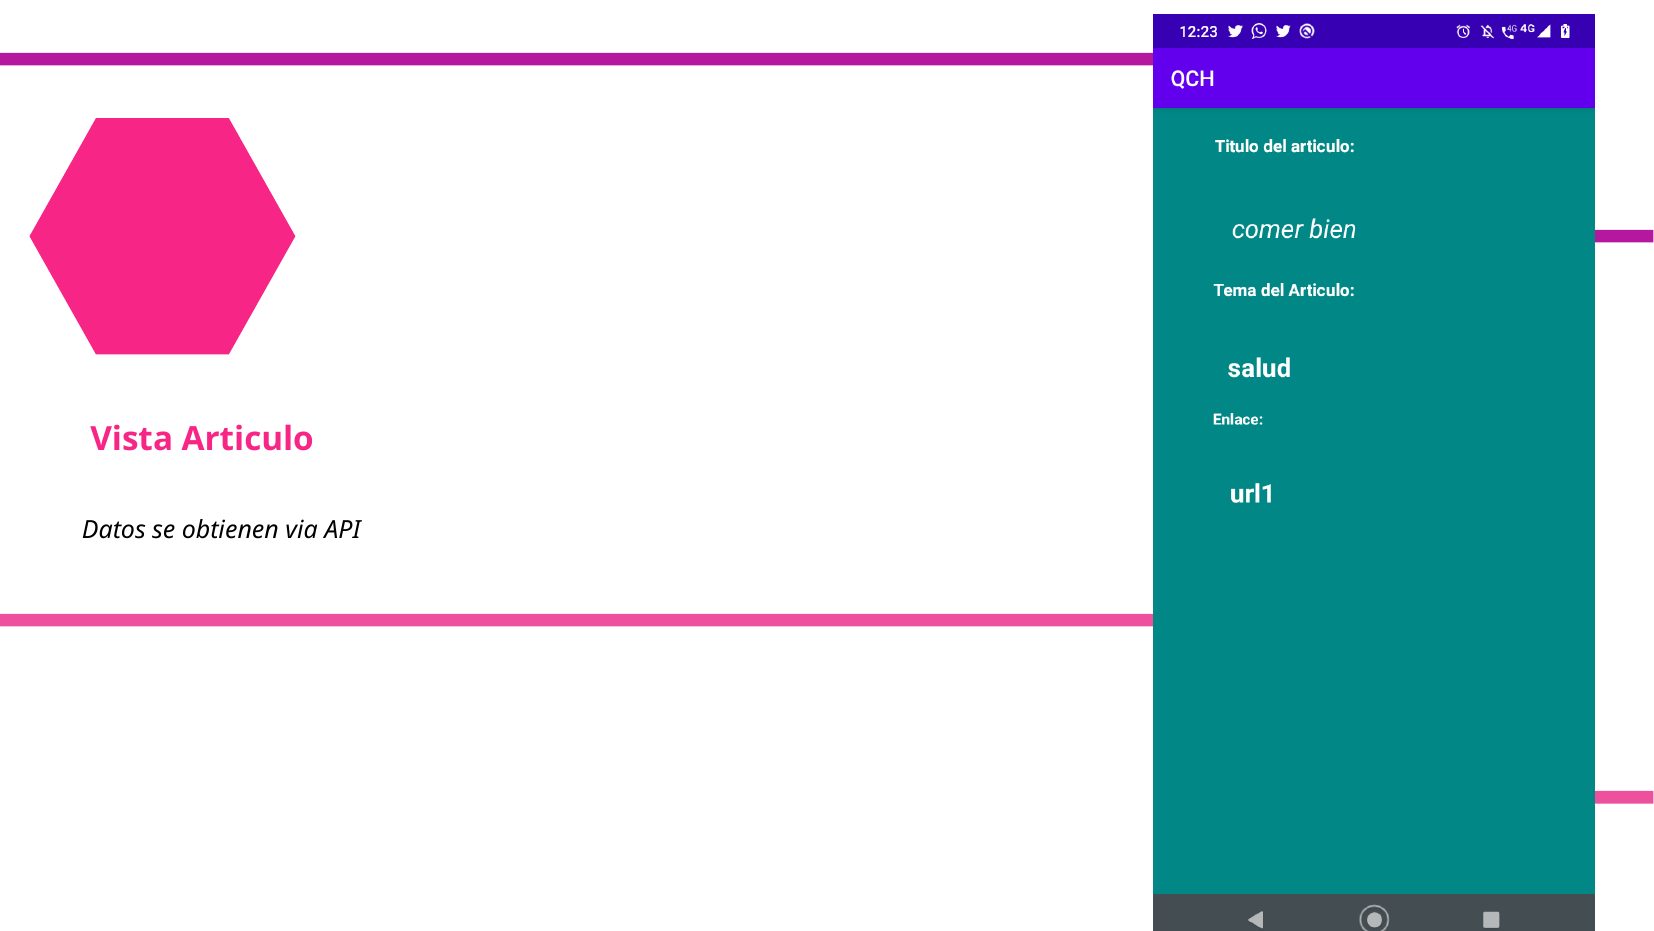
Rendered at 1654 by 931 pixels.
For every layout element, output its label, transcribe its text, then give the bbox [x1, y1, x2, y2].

text_box [0, 52, 1153, 66]
text_box Datos se obtienen via API [59, 501, 443, 583]
text_box [1595, 229, 1654, 243]
text_box Vista Articulo [29, 403, 384, 502]
text_box [29, 118, 296, 355]
text_box [1595, 790, 1654, 804]
text_box [0, 613, 1153, 627]
picture [1153, 14, 1595, 931]
